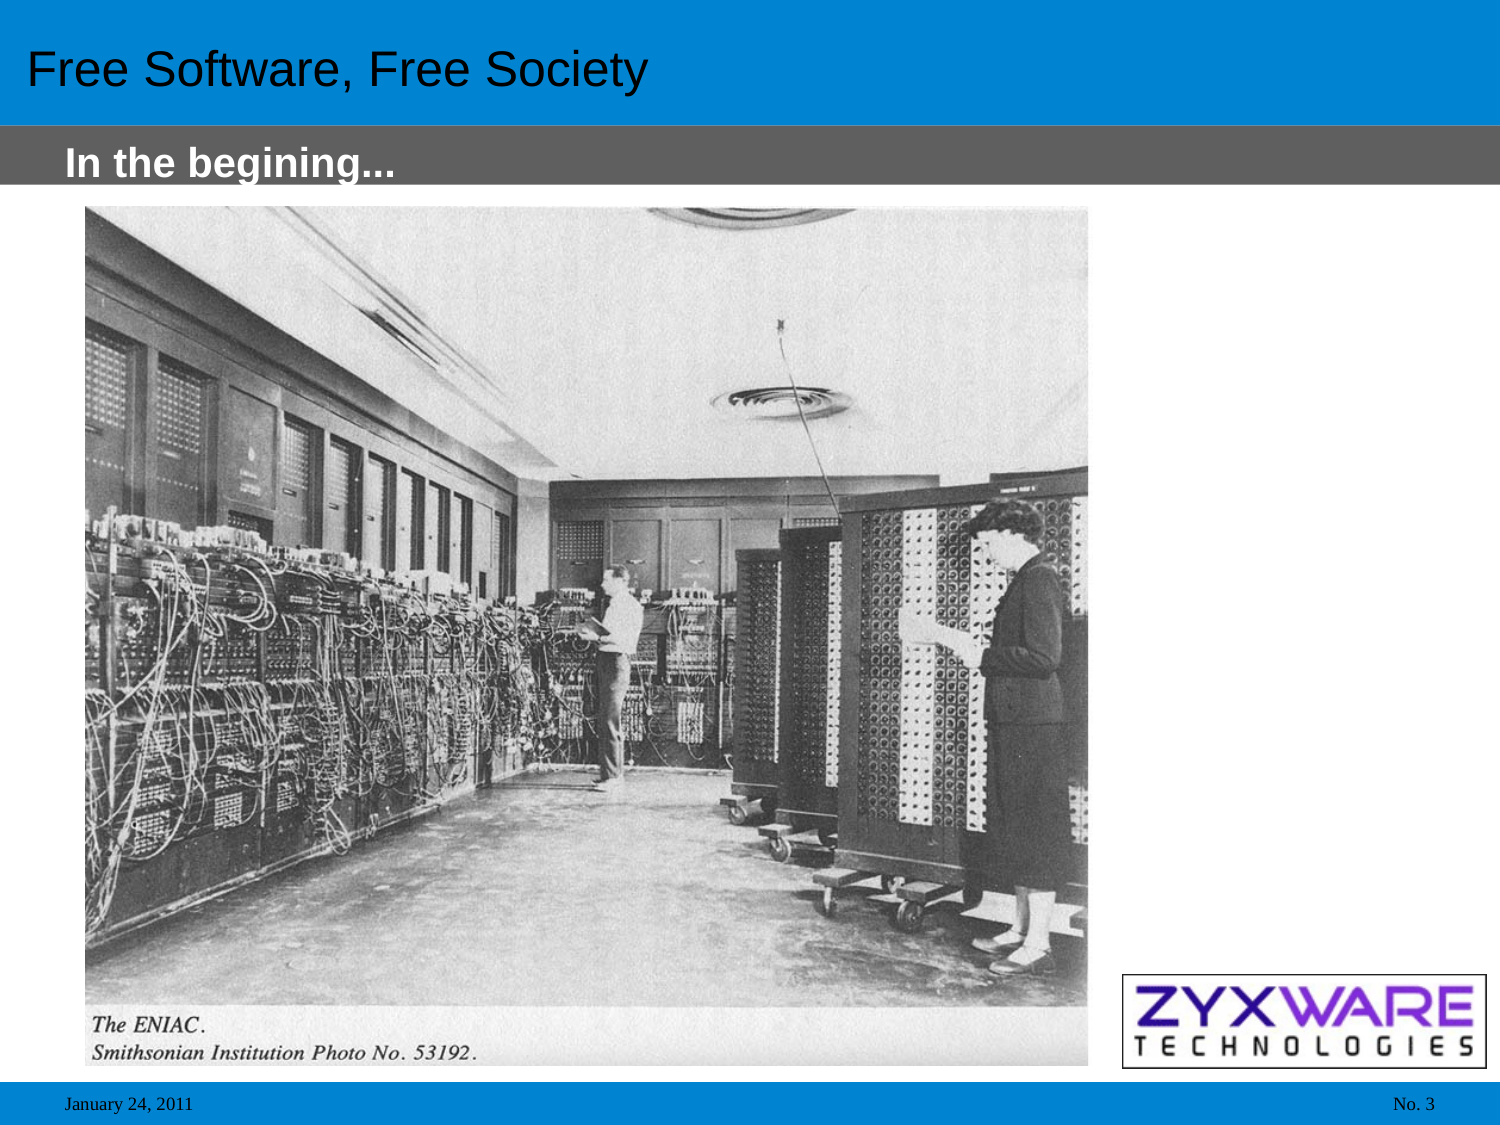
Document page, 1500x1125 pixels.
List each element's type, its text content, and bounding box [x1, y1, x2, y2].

title In the begining... [64, 139, 1436, 187]
picture [1122, 974, 1487, 1069]
picture [85, 206, 1093, 1066]
